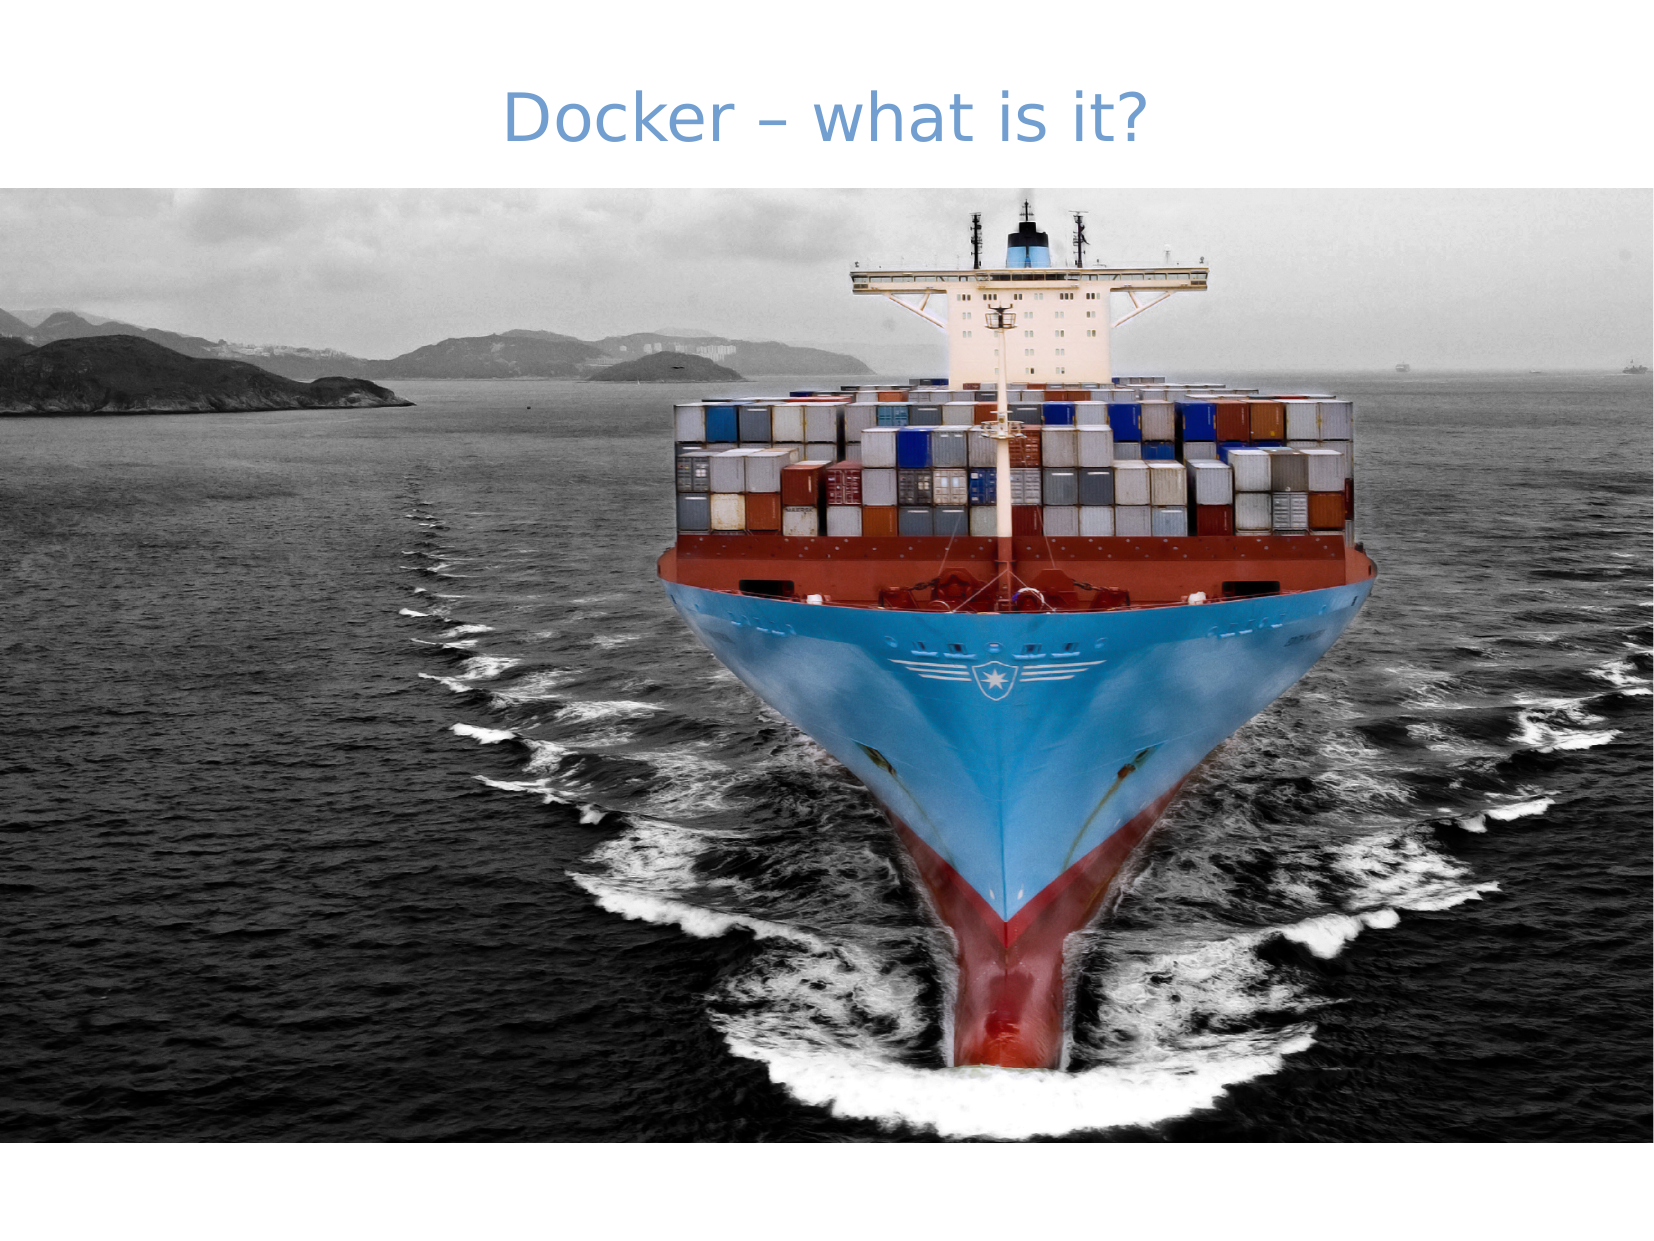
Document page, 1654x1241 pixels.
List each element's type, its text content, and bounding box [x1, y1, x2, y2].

text_box Docker – what is it? [487, 72, 1167, 166]
picture [0, 188, 1654, 1143]
